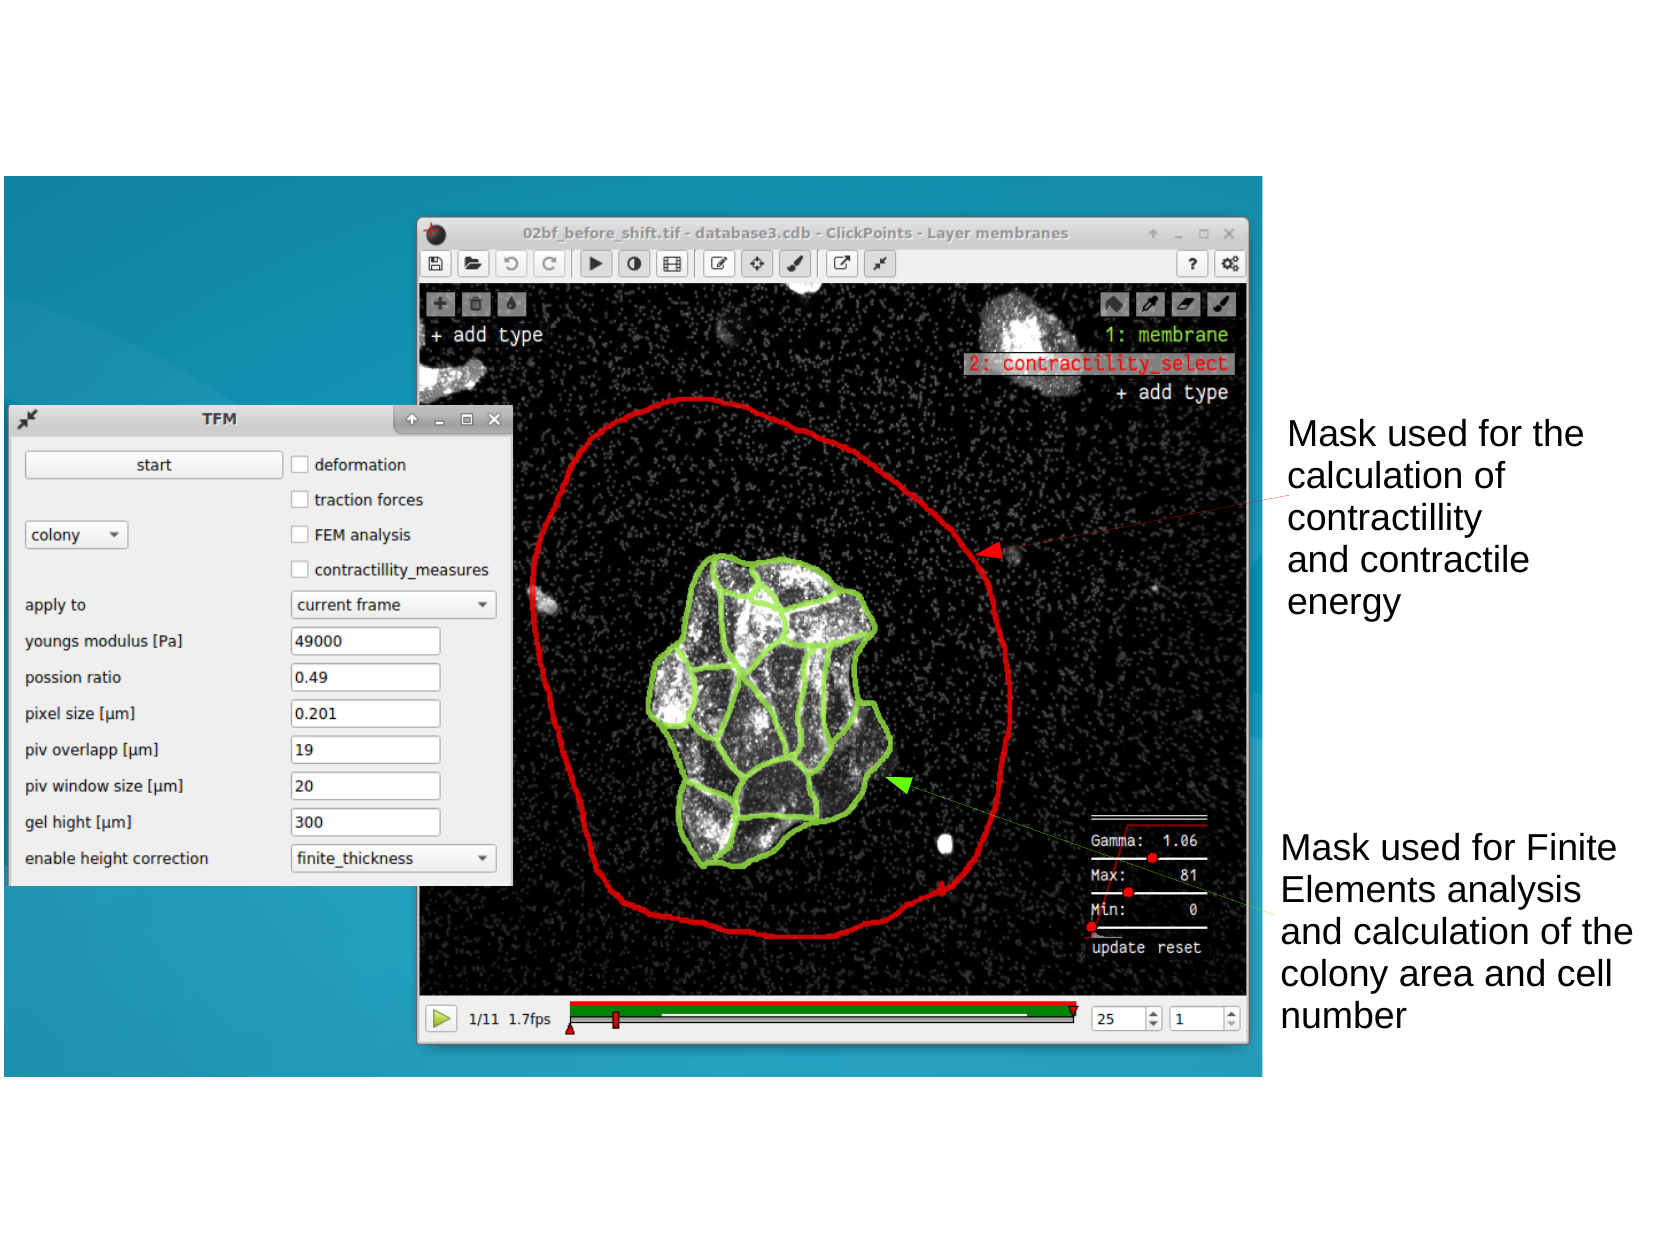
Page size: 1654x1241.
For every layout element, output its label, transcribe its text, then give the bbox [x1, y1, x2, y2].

text_box Mask used for the calculation of contractillity and contractile energy [1272, 405, 1654, 630]
text_box Mask used for Finite Elements analysis and calculation of the colony area and cell number [1265, 819, 1654, 1044]
picture [4, 176, 1263, 1077]
